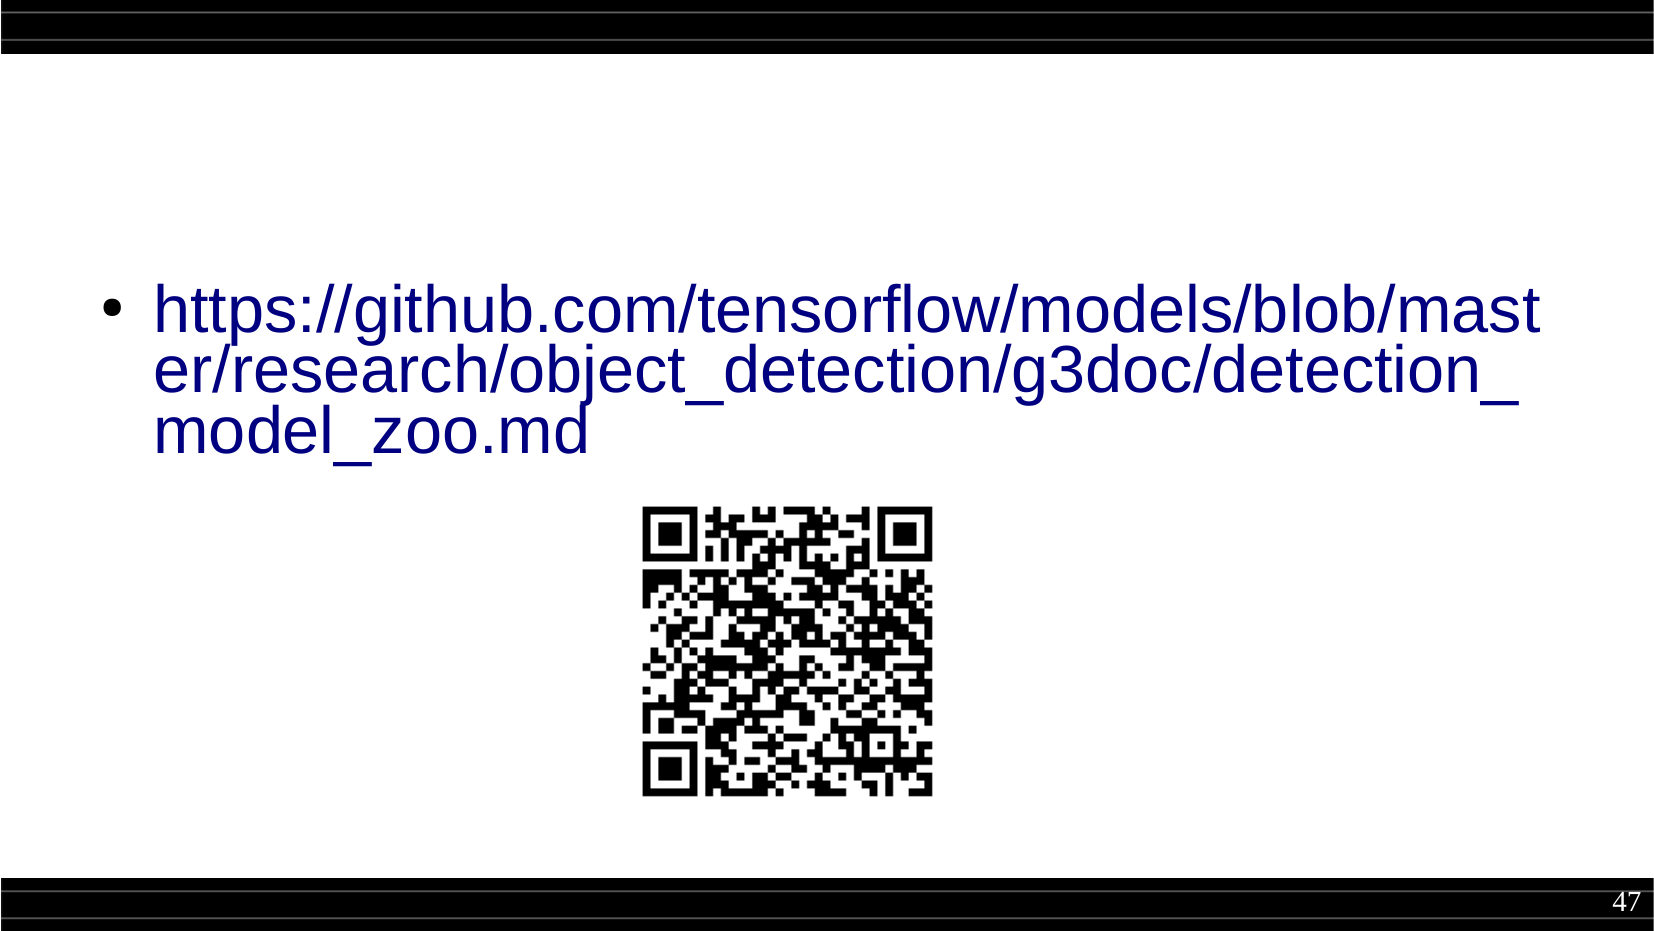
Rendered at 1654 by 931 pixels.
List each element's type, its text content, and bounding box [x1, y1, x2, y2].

picture [632, 496, 945, 809]
picture [1, 0, 1654, 54]
picture [1, 878, 1654, 931]
list https://github.com/tensorflow/models/blob/master/research/object_detection/g3doc/detection_model_zoo.md [82, 271, 1571, 758]
